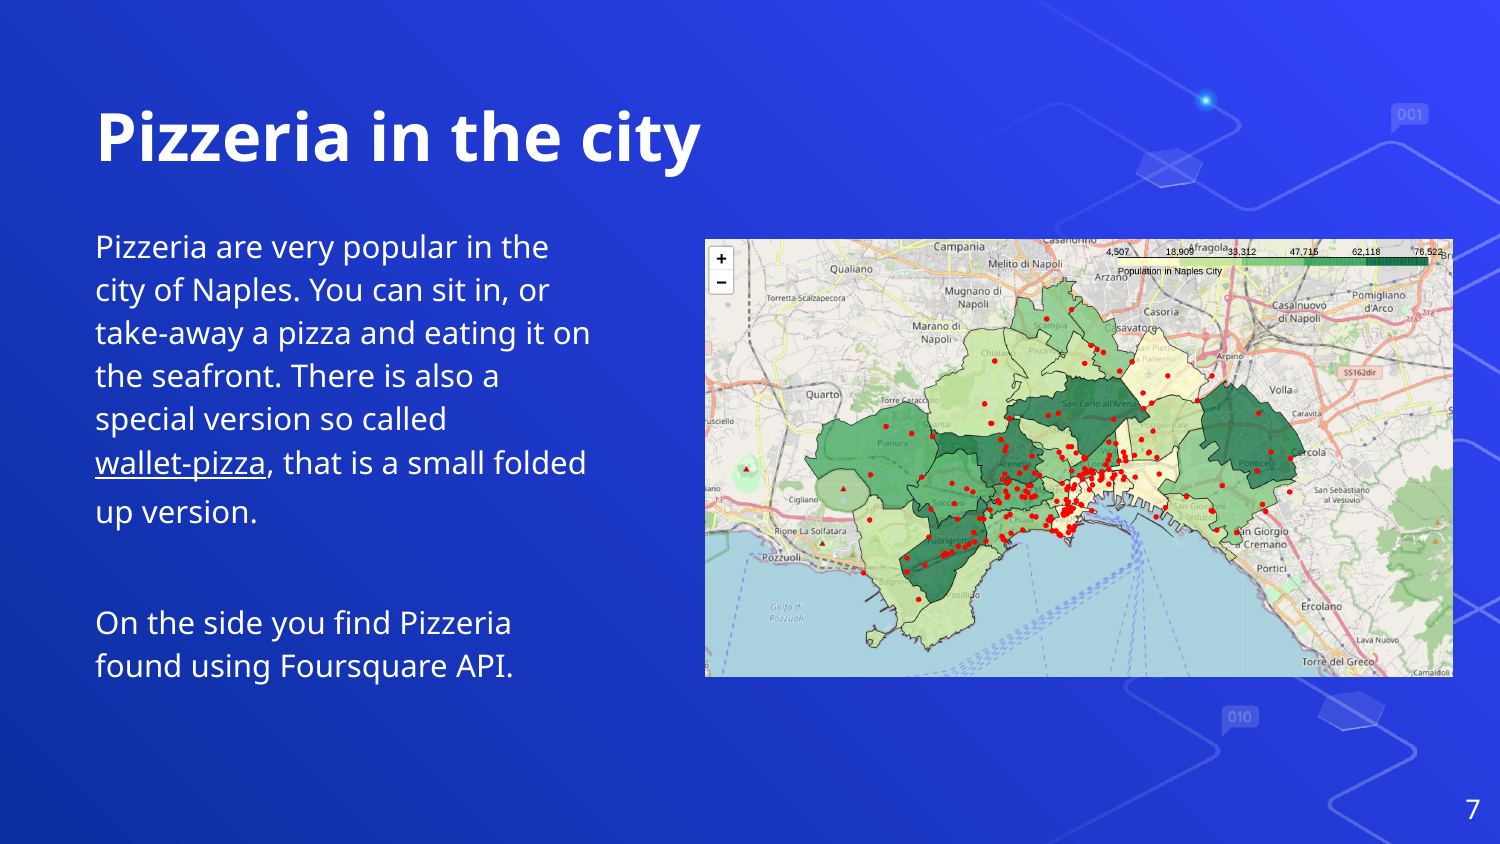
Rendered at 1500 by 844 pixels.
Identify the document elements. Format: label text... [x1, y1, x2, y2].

text_box Pizzeria in the city [95, 34, 1082, 175]
text_box <number> [1391, 779, 1481, 844]
text_box Pizzeria are very popular in the city of Naples. You can sit in, or take-away a pizza and eating it on the seafront. There is also a special version so called wallet-pizza, that is a small folded up version. On the side you find Pizzeria found using Foursquare API. [95, 221, 600, 741]
picture [0, 0, 1500, 844]
